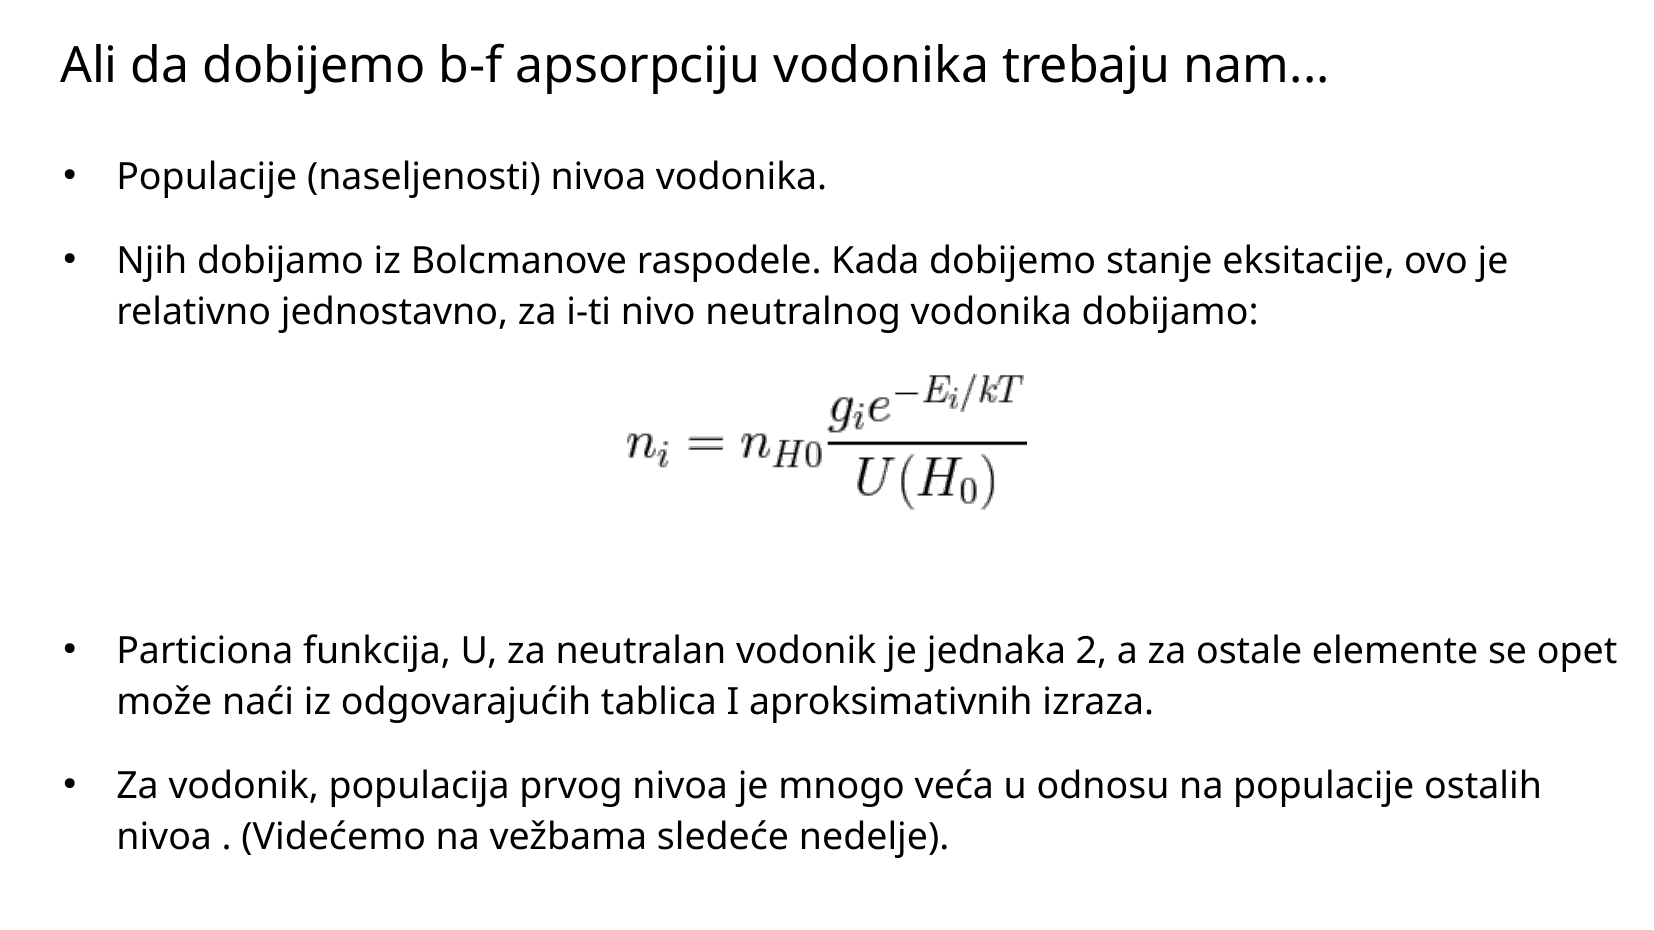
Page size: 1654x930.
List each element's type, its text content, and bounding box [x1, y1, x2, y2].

list Populacije (naseljenosti) nivoa vodonika. Njih dobijamo iz Bolcmanove raspodele. Kada dobijemo stanje eksitacije, ovo je relativno jednostavno, za i-ti nivo neutralnog vodonika dobijamo: Particiona funkcija, U, za neutralan vodonik je jednaka 2, a za ostale elemente se opet može naći iz odgovarajućih tablica I aproksimativnih izraza. Za vodonik, populacija prvog nivoa je mnogo veća u odnosu na populacije ostalih nivoa . (Videćemo na vežbama sledeće nedelje). [45, 149, 1635, 880]
picture [626, 374, 1027, 510]
title Ali da dobijemo b-f apsorpciju vodonika trebaju nam... [59, 13, 1648, 113]
